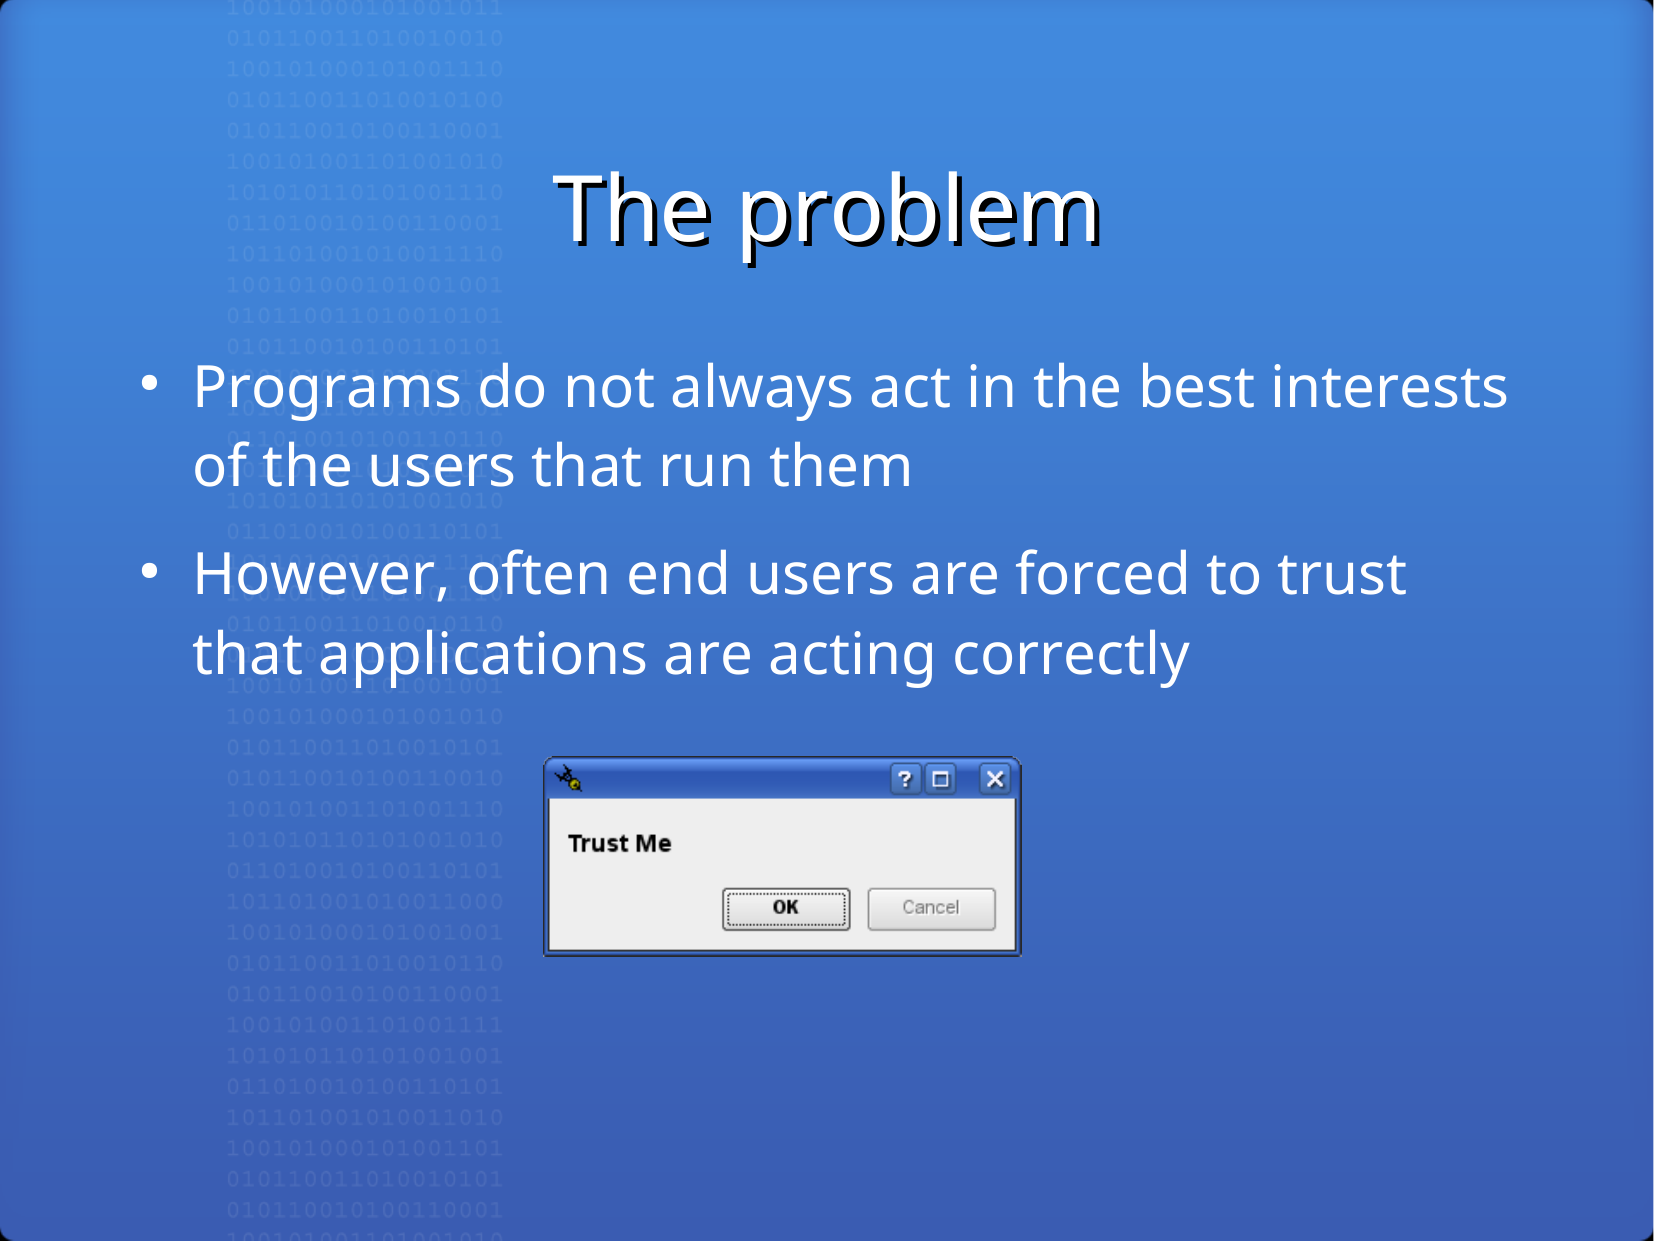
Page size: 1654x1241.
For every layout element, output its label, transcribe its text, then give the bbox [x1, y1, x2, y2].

list Programs do not always act in the best interests of the users that run them However, often end users are forced to trust that applications are acting correctly [121, 344, 1534, 1127]
picture [0, 0, 1654, 1241]
title The problem [121, 102, 1534, 310]
